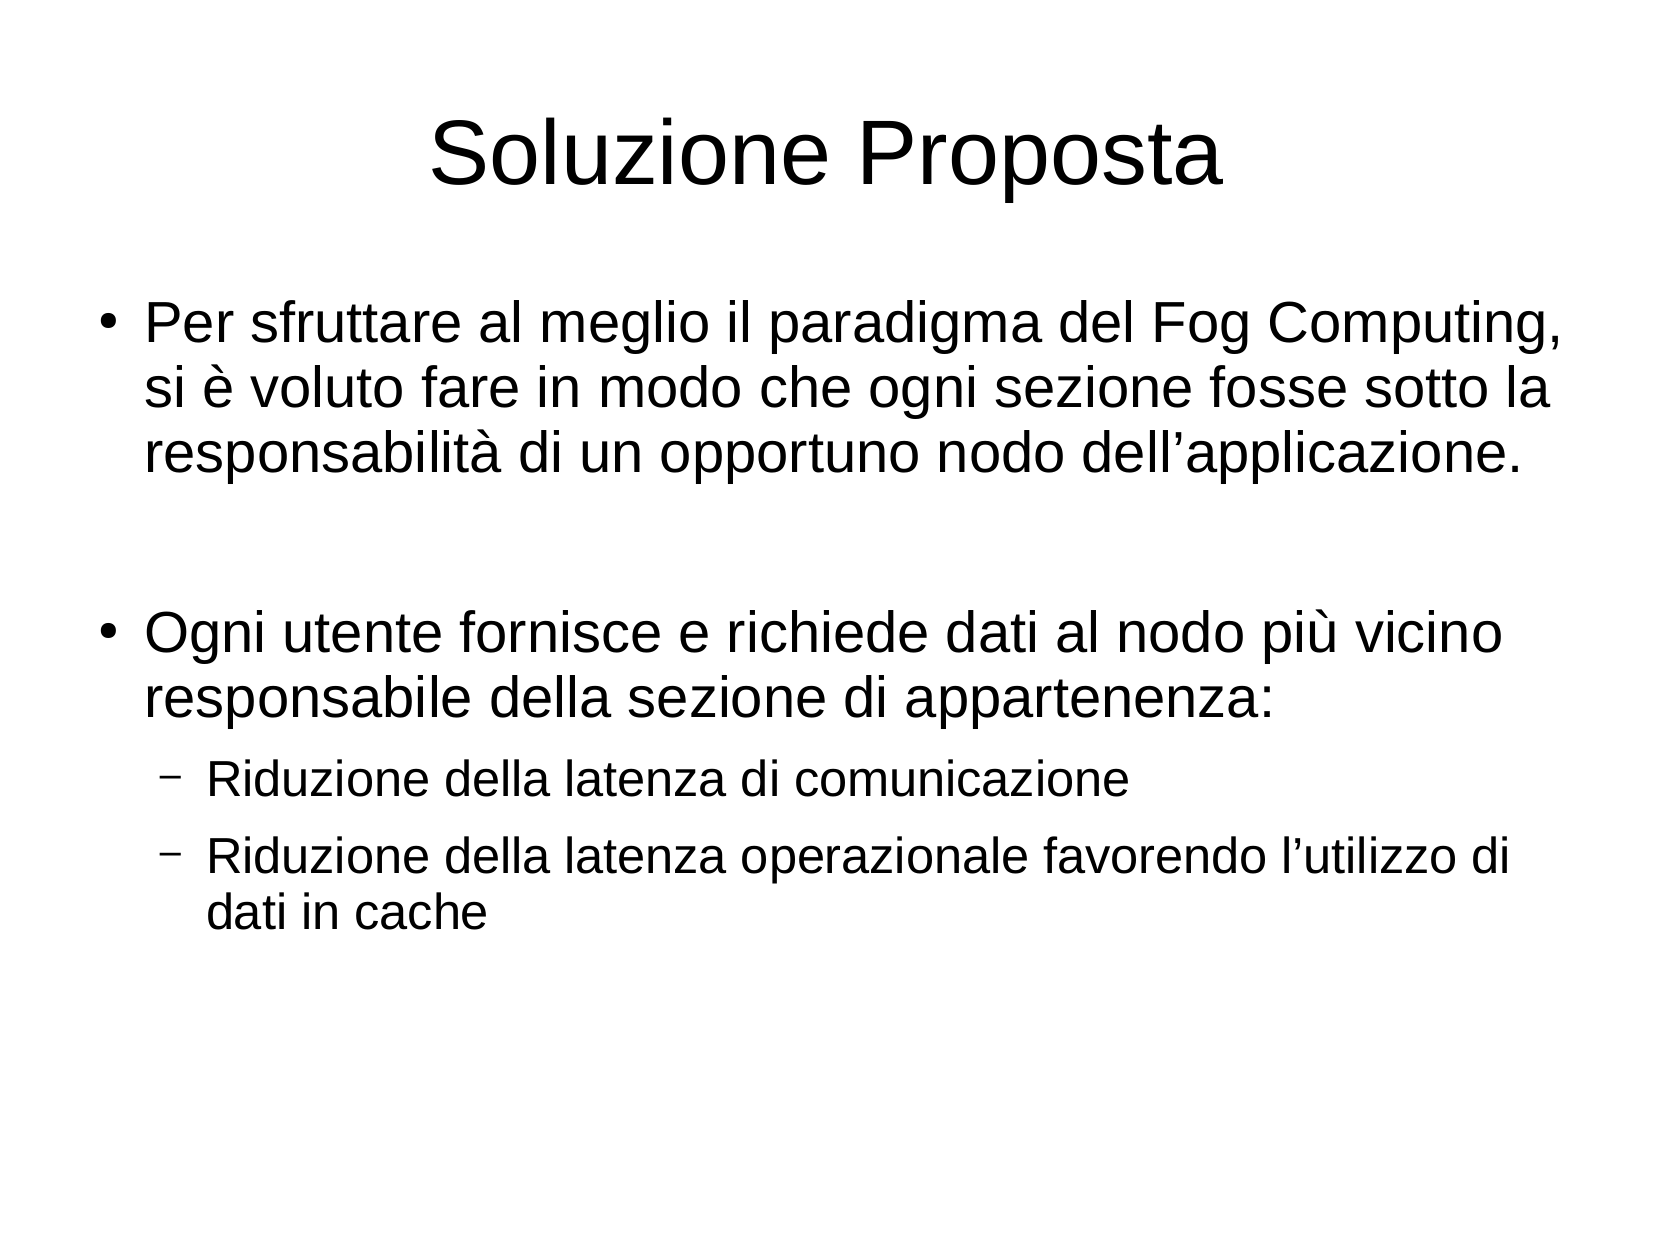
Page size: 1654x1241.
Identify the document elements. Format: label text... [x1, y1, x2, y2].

title Soluzione Proposta [82, 49, 1571, 257]
list Per sfruttare al meglio il paradigma del Fog Computing, si è voluto fare in modo che ogni sezione fosse sotto la responsabilità di un opportuno nodo dell’applicazione. Ogni utente fornisce e richiede dati al nodo più vicino responsabile della sezione di appartenenza: Riduzione della latenza di comunicazione Riduzione della latenza operazionale favorendo l’utilizzo di dati in cache [82, 290, 1571, 1010]
